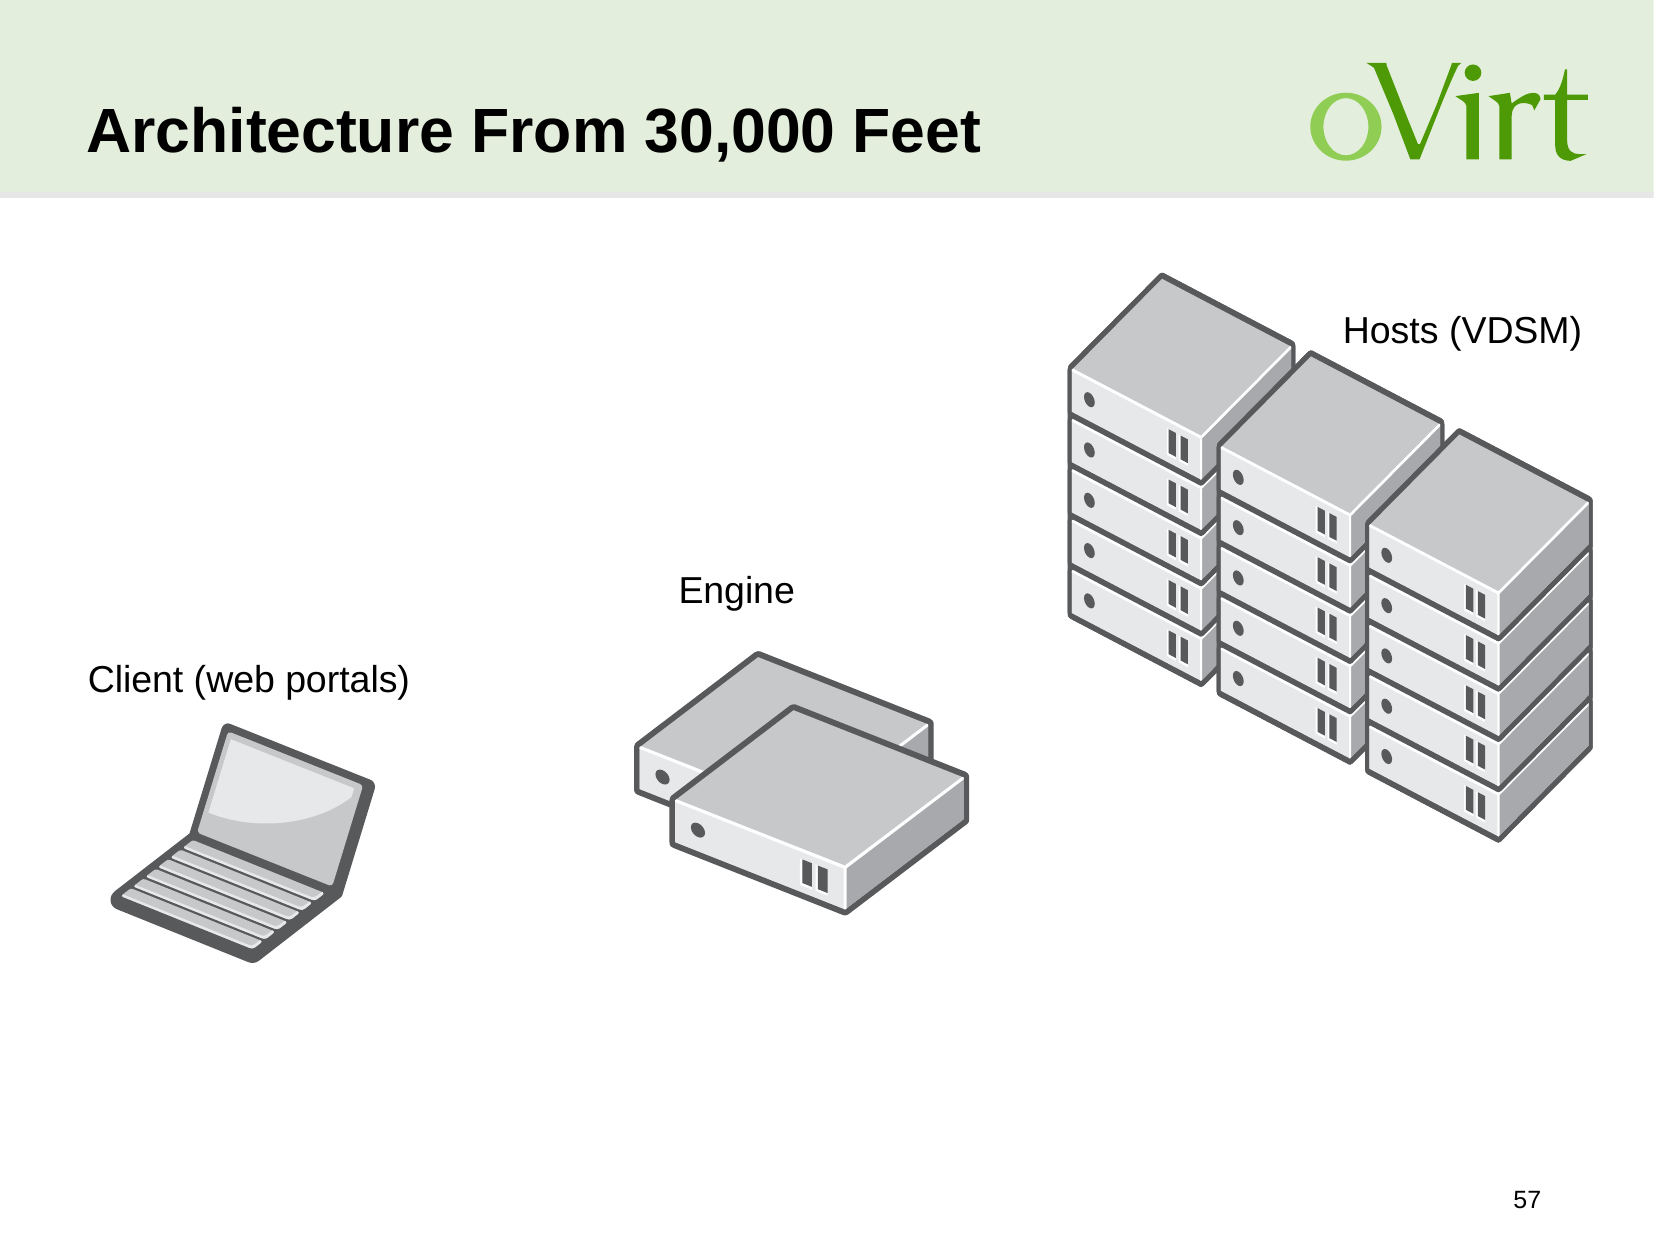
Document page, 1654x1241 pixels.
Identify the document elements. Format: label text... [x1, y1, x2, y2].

picture [1067, 272, 1593, 843]
picture [110, 723, 376, 963]
text_box Client (web portals) [73, 651, 449, 709]
text_box Engine [663, 562, 852, 620]
text_box Hosts (VDSM) [1328, 302, 1654, 360]
title Architecture From 30,000 Feet [86, 36, 1307, 225]
picture [634, 651, 970, 916]
